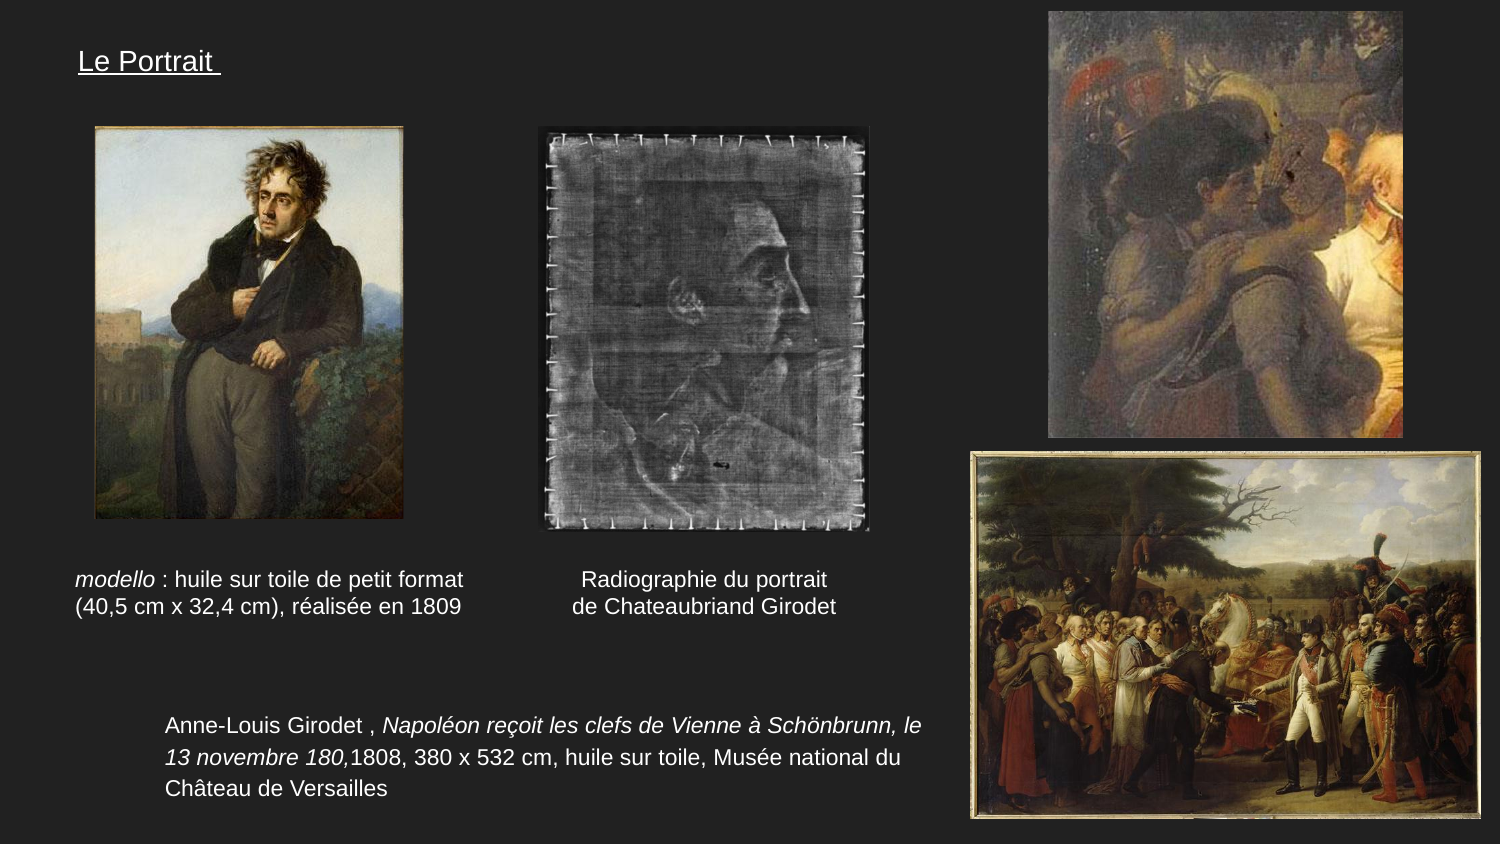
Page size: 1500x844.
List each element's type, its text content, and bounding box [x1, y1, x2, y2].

list Le Portrait [63, 27, 1268, 126]
picture [1048, 11, 1403, 438]
picture [94, 126, 404, 519]
list modello : huile sur toile de petit format (40,5 cm x 32,4 cm), réalisée en 1809 [60, 549, 491, 692]
picture [970, 451, 1481, 819]
text_box Radiographie du portrait de Chateaubriand Girodet [555, 549, 854, 630]
picture [538, 126, 870, 532]
text_box Anne-Louis Girodet , Napoléon reçoit les clefs de Vienne à Schönbrunn, le 13 novembre 180,1808, 380 x 532 cm, huile sur toile, Musée national du Château de Versailles [149, 691, 943, 834]
